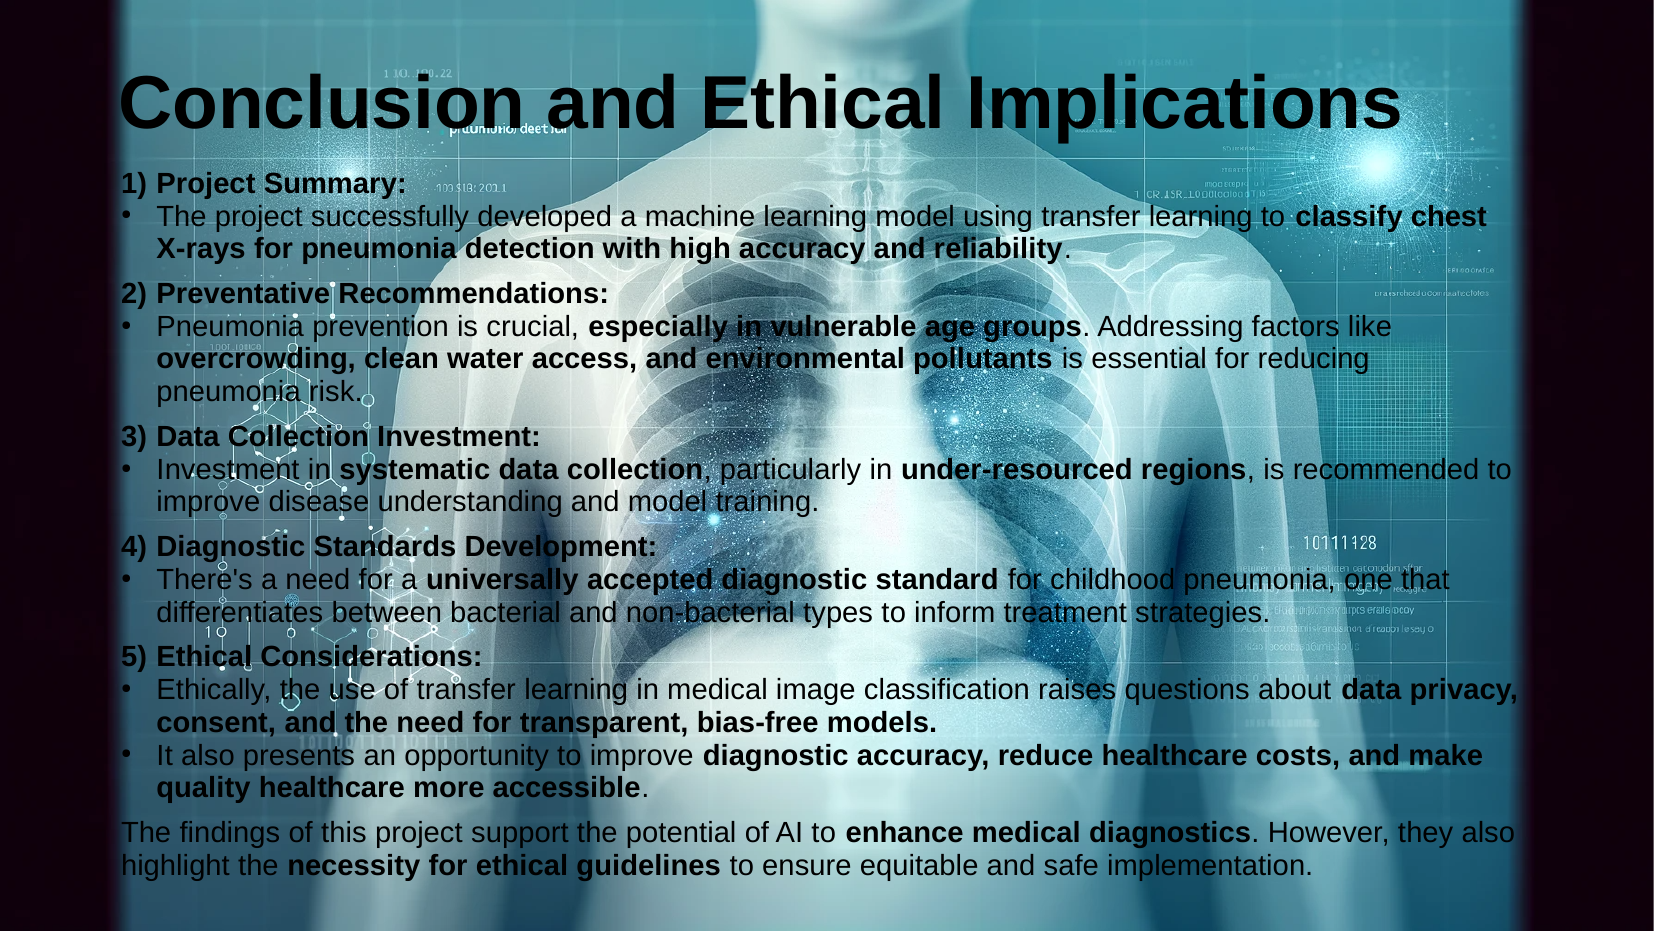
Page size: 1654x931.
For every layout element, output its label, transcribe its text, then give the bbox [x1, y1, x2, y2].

text_box Project Summary: The project successfully developed a machine learning model using transfer learning to classify chest X-rays for pneumonia detection with high accuracy and reliability. Preventative Recommendations: Pneumonia prevention is crucial, especially in vulnerable age groups. Addressing factors like overcrowding, clean water access, and environmental pollutants is essential for reducing pneumonia risk. Data Collection Investment: Investment in systematic data collection, particularly in under-resourced regions, is recommended to improve disease understanding and model training. Diagnostic Standards Development: There's a need for a universally accepted diagnostic standard for childhood pneumonia, one that differentiates between bacterial and non-bacterial types to inform treatment strategies. Ethical Considerations: Ethically, the use of transfer learning in medical image classification raises questions about data privacy, consent, and the need for transparent, bias-free models. It also presents an opportunity to improve diagnostic accuracy, reduce healthcare costs, and make quality healthcare more accessible. The findings of this project support the potential of AI to enhance medical diagnostics. However, they also highlight the necessity for ethical guidelines to ensure equitable and safe implementation. [118, 159, 1536, 928]
picture [0, 0, 1654, 931]
title Conclusion and Ethical Implications [118, 25, 1506, 159]
